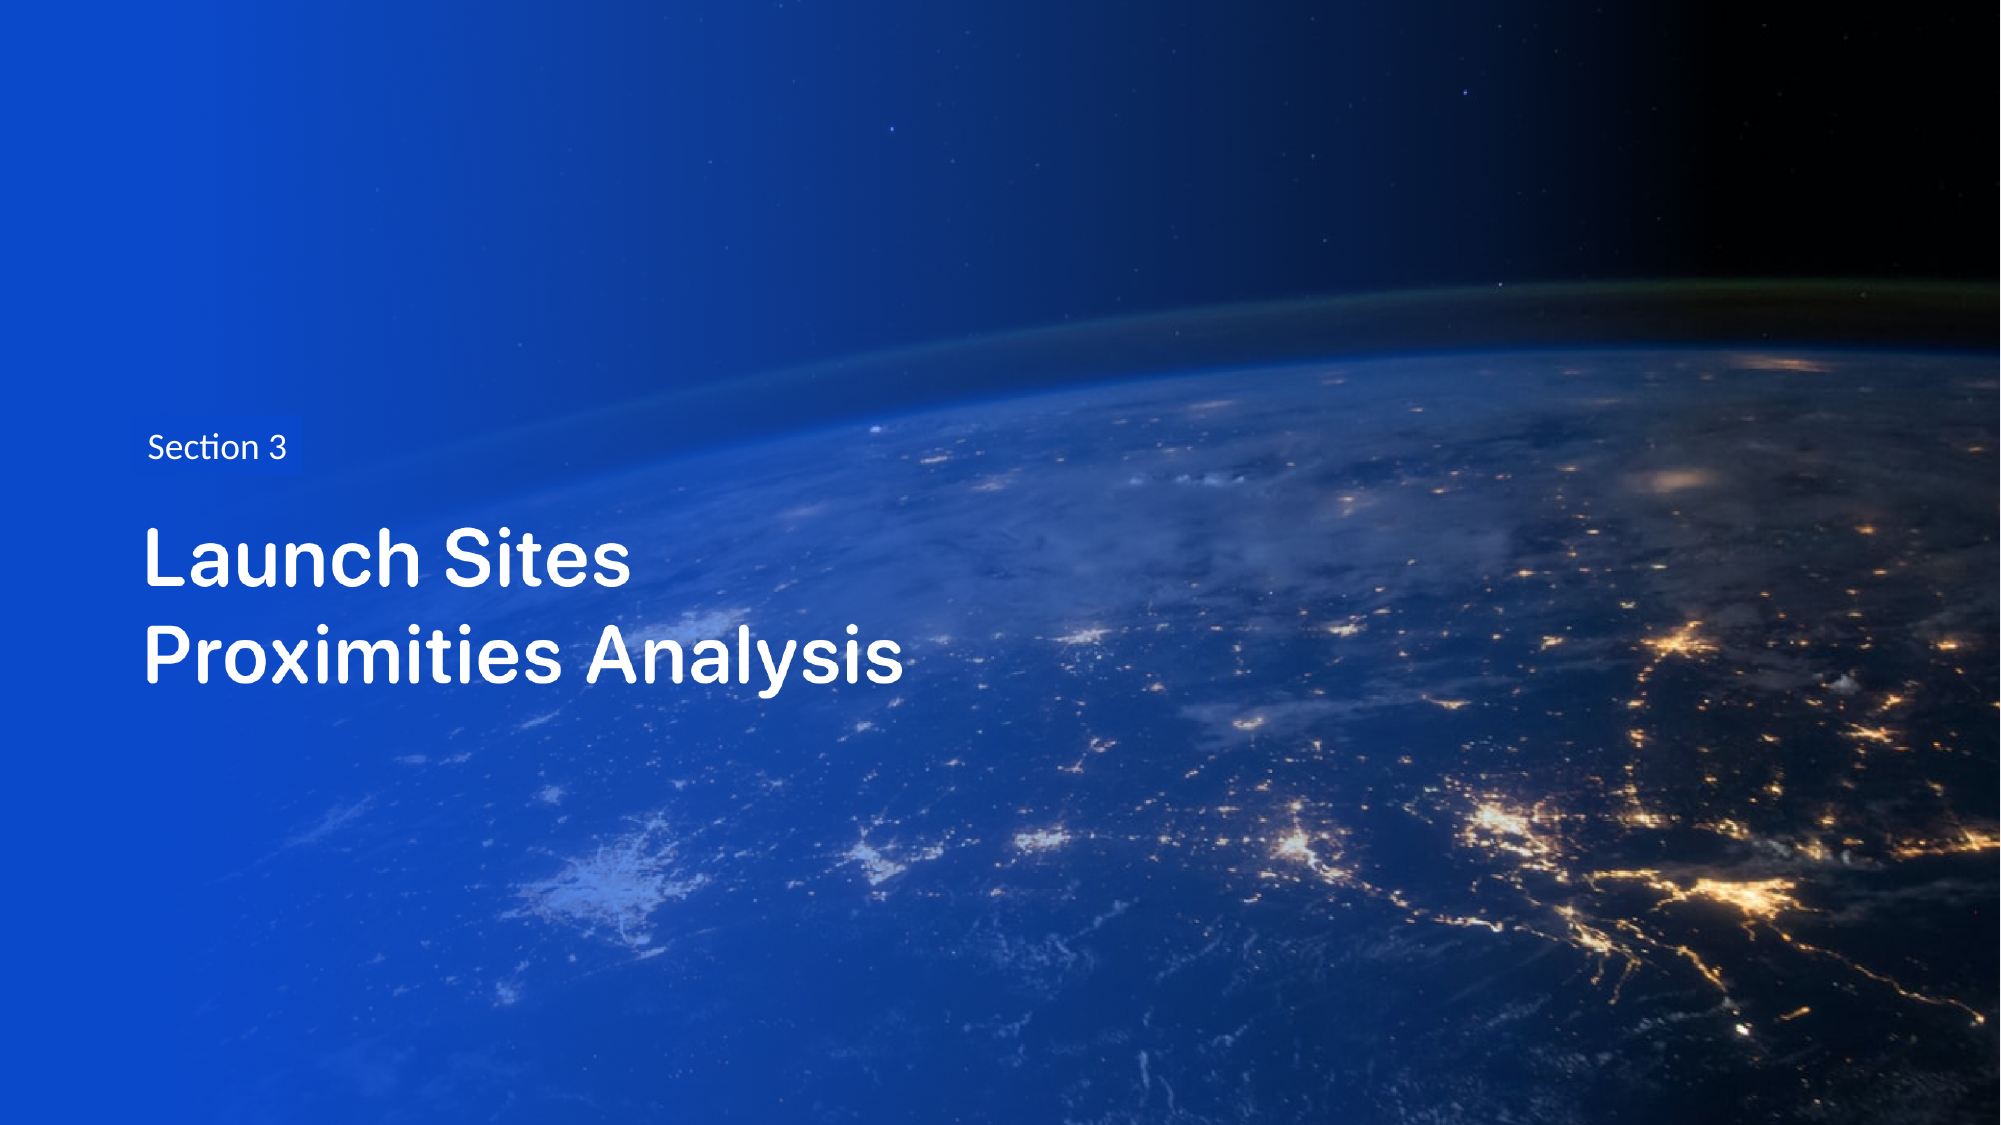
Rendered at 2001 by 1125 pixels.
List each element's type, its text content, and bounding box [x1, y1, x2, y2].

picture [0, 0, 2001, 1125]
text_box Section 3 [132, 414, 303, 475]
